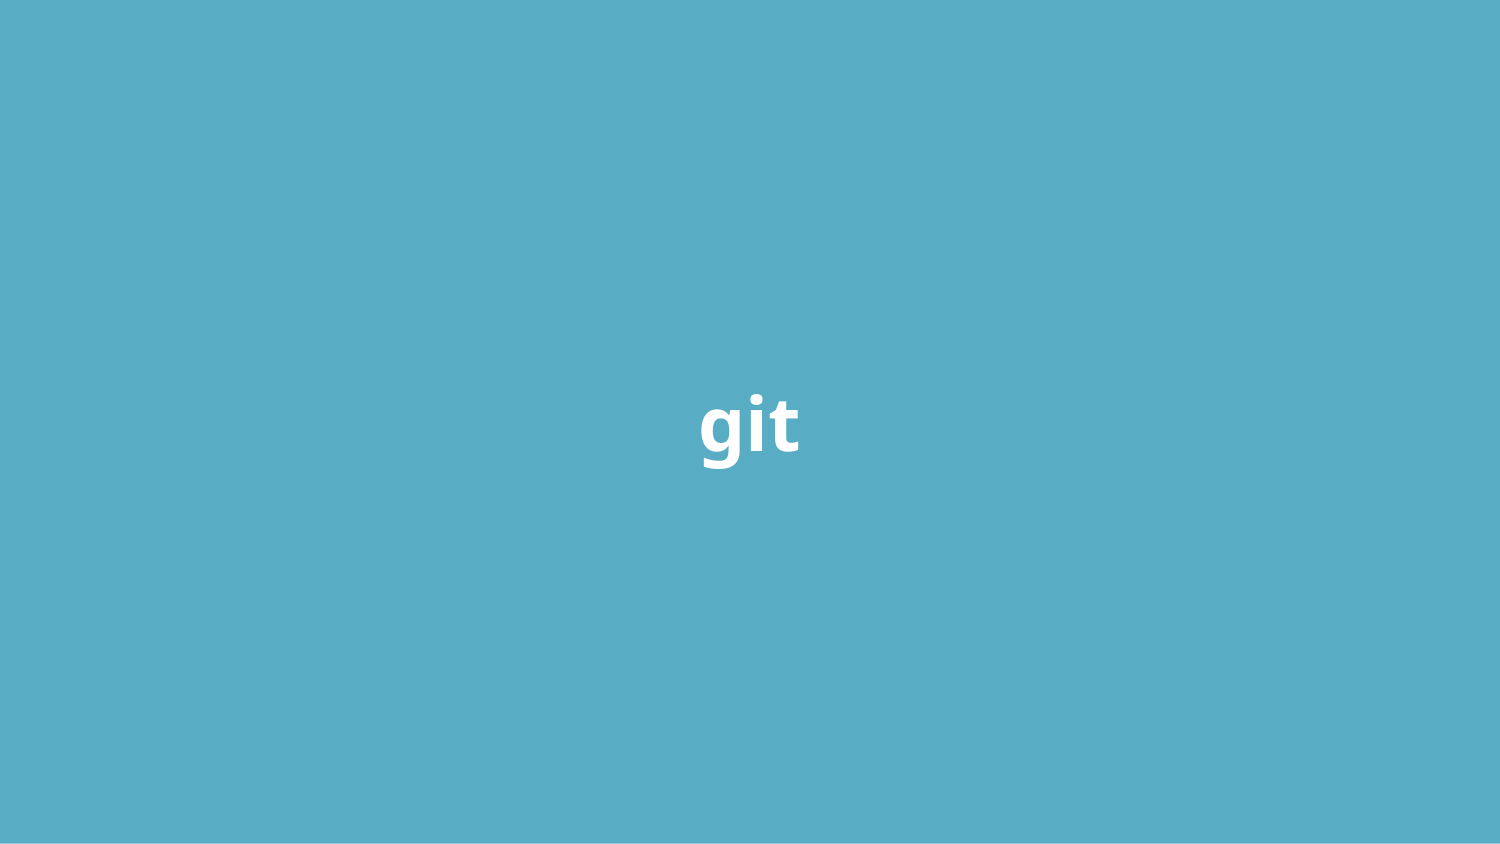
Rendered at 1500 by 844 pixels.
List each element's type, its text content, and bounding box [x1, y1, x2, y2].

title git [51, 352, 1449, 491]
